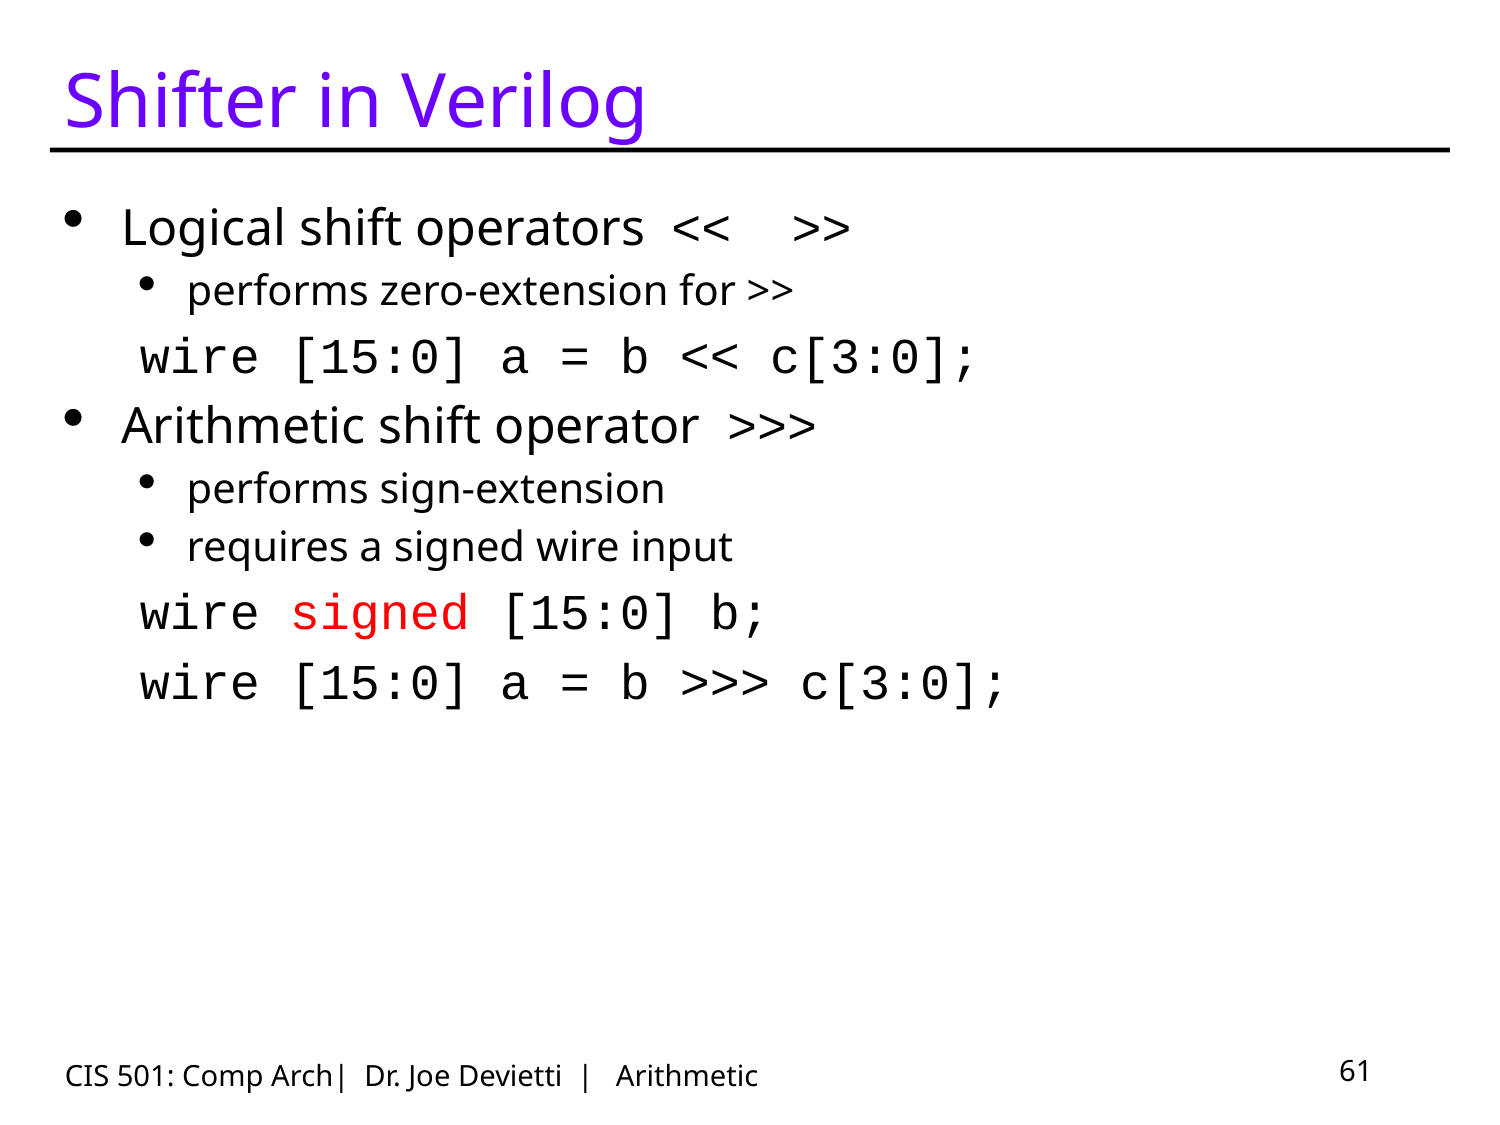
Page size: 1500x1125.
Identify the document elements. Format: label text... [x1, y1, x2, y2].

text_box Logical shift operators << >> performs zero-extension for >> wire [15:0] a = b << c[3:0]; Arithmetic shift operator >>> performs sign-extension requires a signed wire input wire signed [15:0] b; wire [15:0] a = b >>> c[3:0]; [49, 187, 1450, 1025]
text_box CIS 501: Comp Arch| Dr. Joe Devietti | Arithmetic [49, 1049, 988, 1100]
text_box Shifter in Verilog [49, 37, 1363, 150]
text_box <number> [1074, 1049, 1388, 1100]
